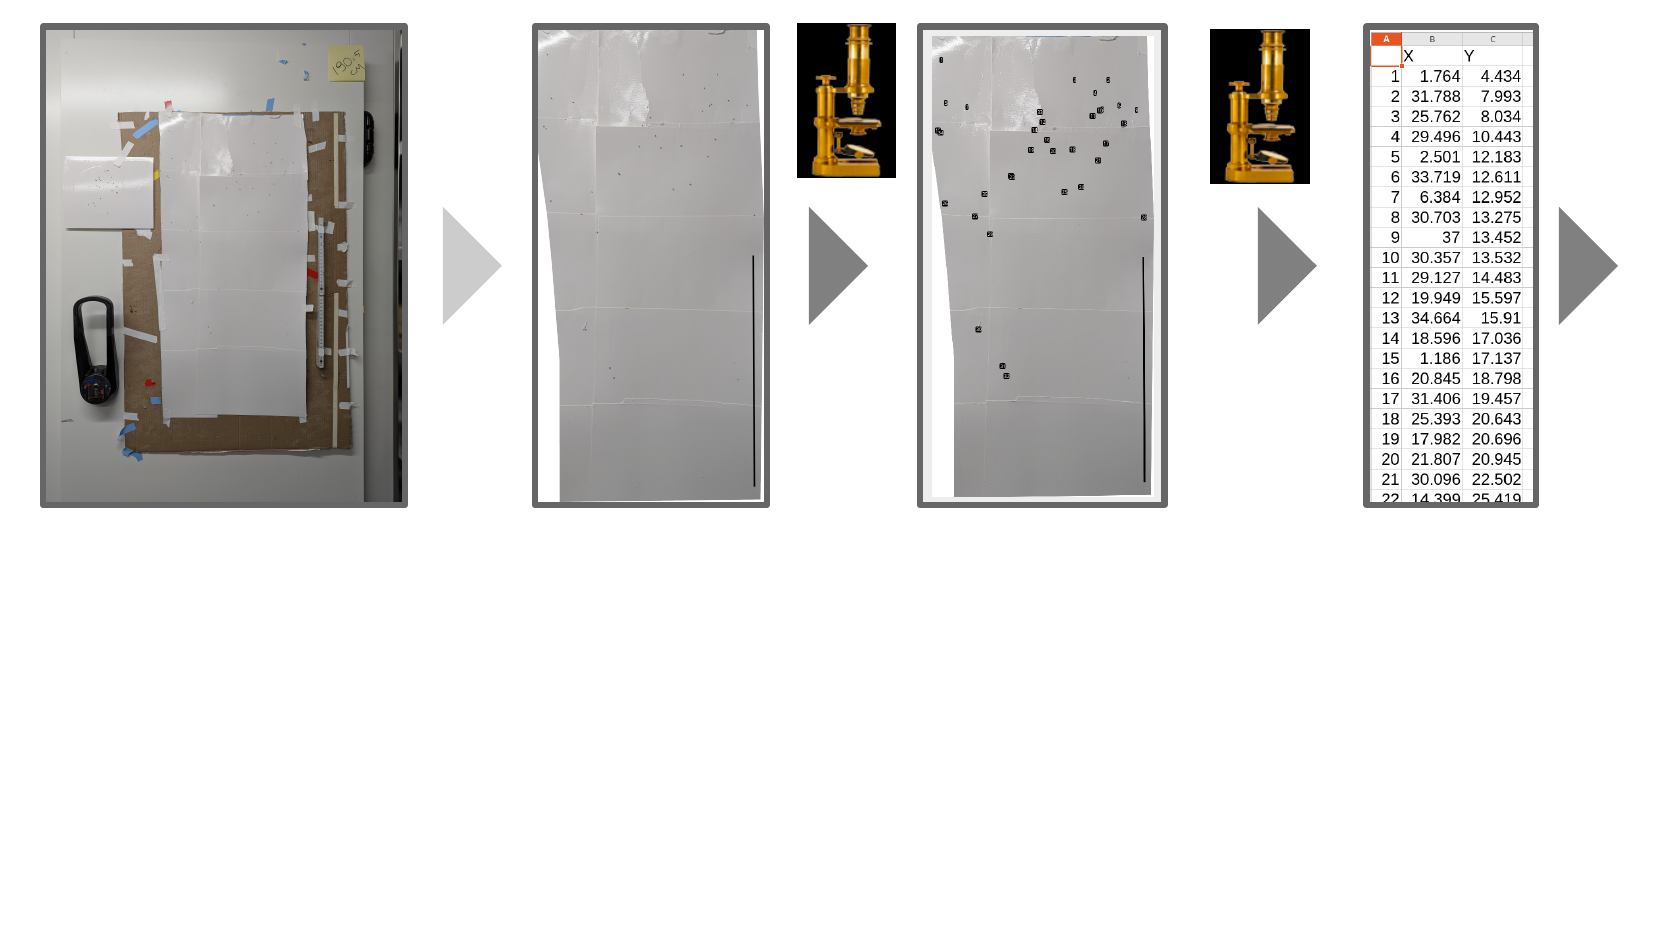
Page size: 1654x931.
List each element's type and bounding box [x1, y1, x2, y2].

picture [1210, 29, 1310, 184]
picture [537, 29, 764, 502]
text_box [1558, 206, 1618, 326]
picture [797, 23, 896, 178]
picture [1369, 29, 1533, 502]
text_box [442, 206, 502, 325]
picture [922, 29, 1162, 502]
picture [46, 29, 402, 502]
text_box [1257, 206, 1317, 325]
text_box [808, 206, 869, 325]
